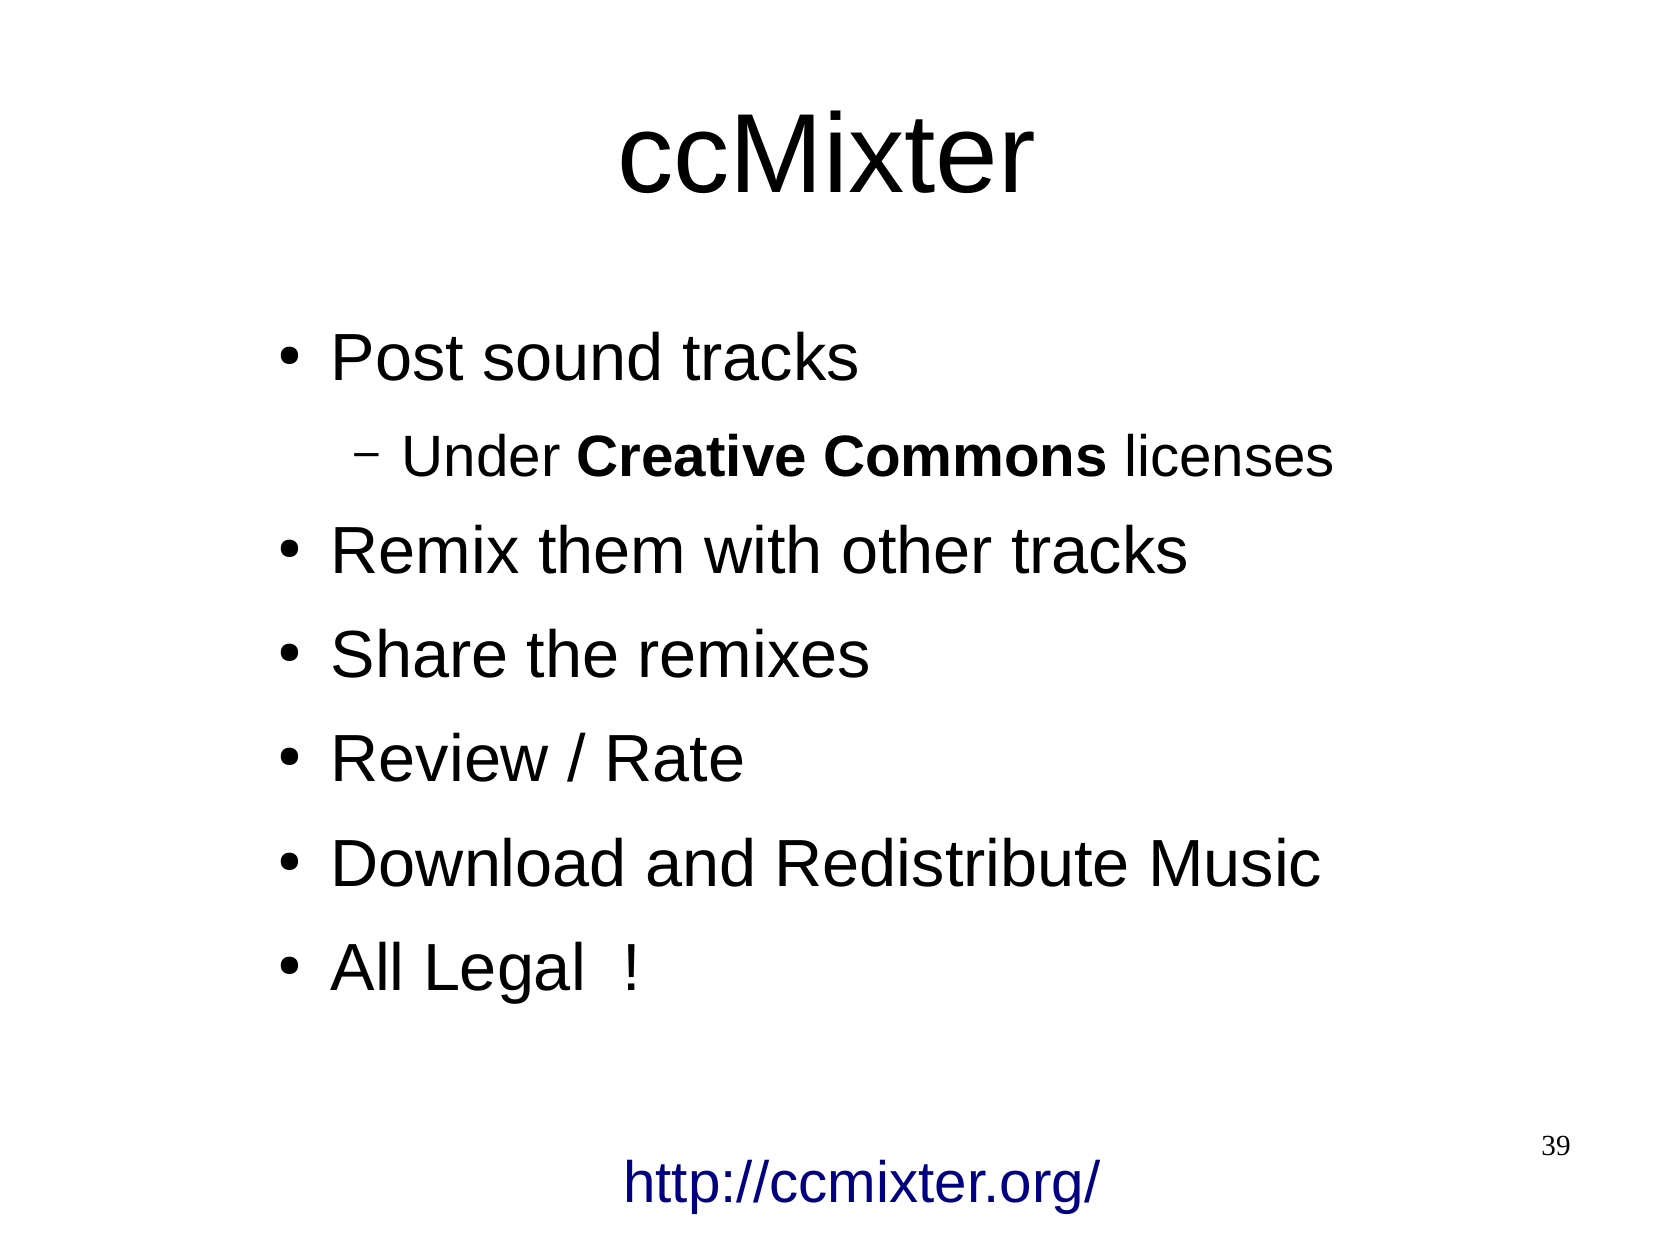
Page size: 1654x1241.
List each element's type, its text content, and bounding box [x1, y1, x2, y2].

title ccMixter [82, 49, 1571, 257]
list Post sound tracks Under Creative Commons licenses Remix them with other tracks Share the remixes Review / Rate Download and Redistribute Music All Legal ! [259, 319, 1415, 1051]
text_box http://ccmixter.org/ [457, 1142, 1283, 1223]
